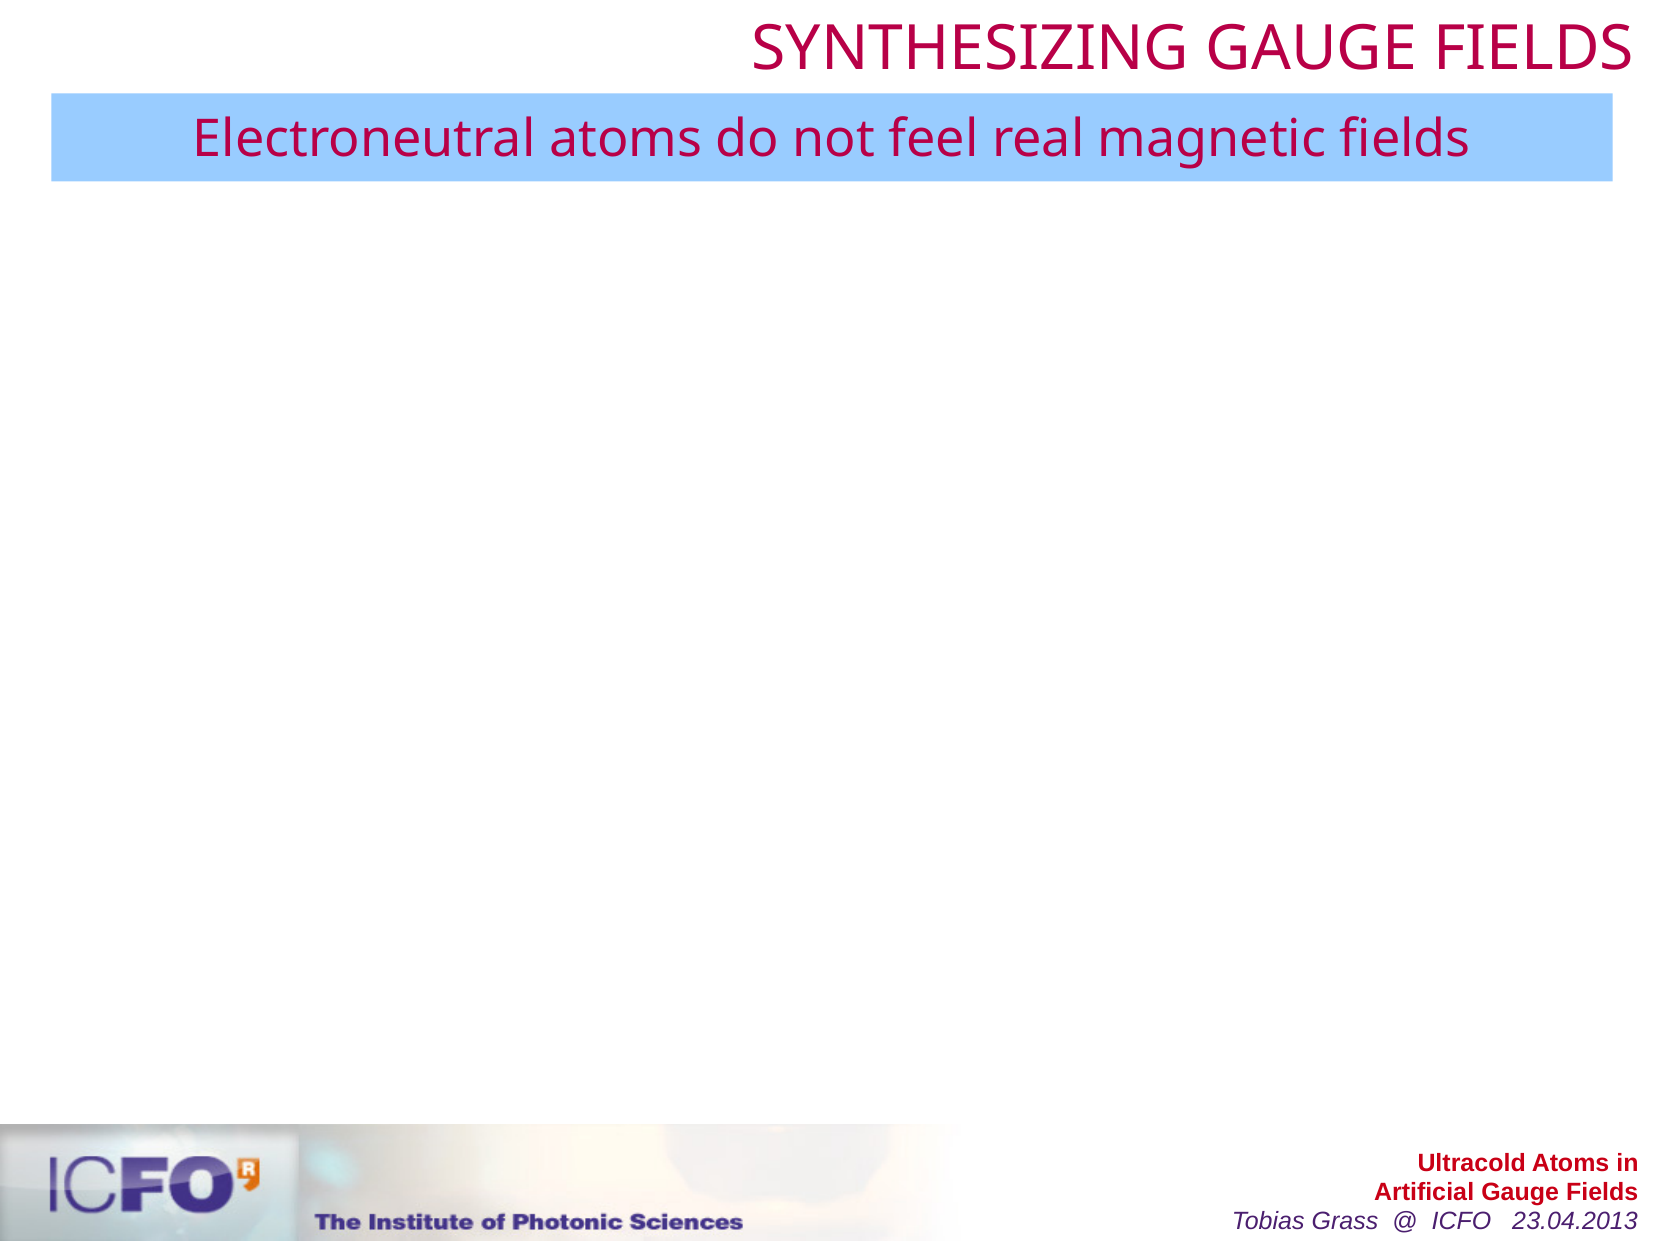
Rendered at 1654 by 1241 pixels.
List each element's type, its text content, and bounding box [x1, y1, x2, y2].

text_box Electroneutral atoms do not feel real magnetic fields [51, 93, 1613, 182]
picture [0, 1124, 976, 1241]
text_box SYNTHESIZING GAUGE FIELDS [0, 0, 1651, 99]
text_box Ultracold Atoms in Artificial Gauge Fields Tobias Grass @ ICFO 23.04.2013 [712, 1138, 1654, 1241]
